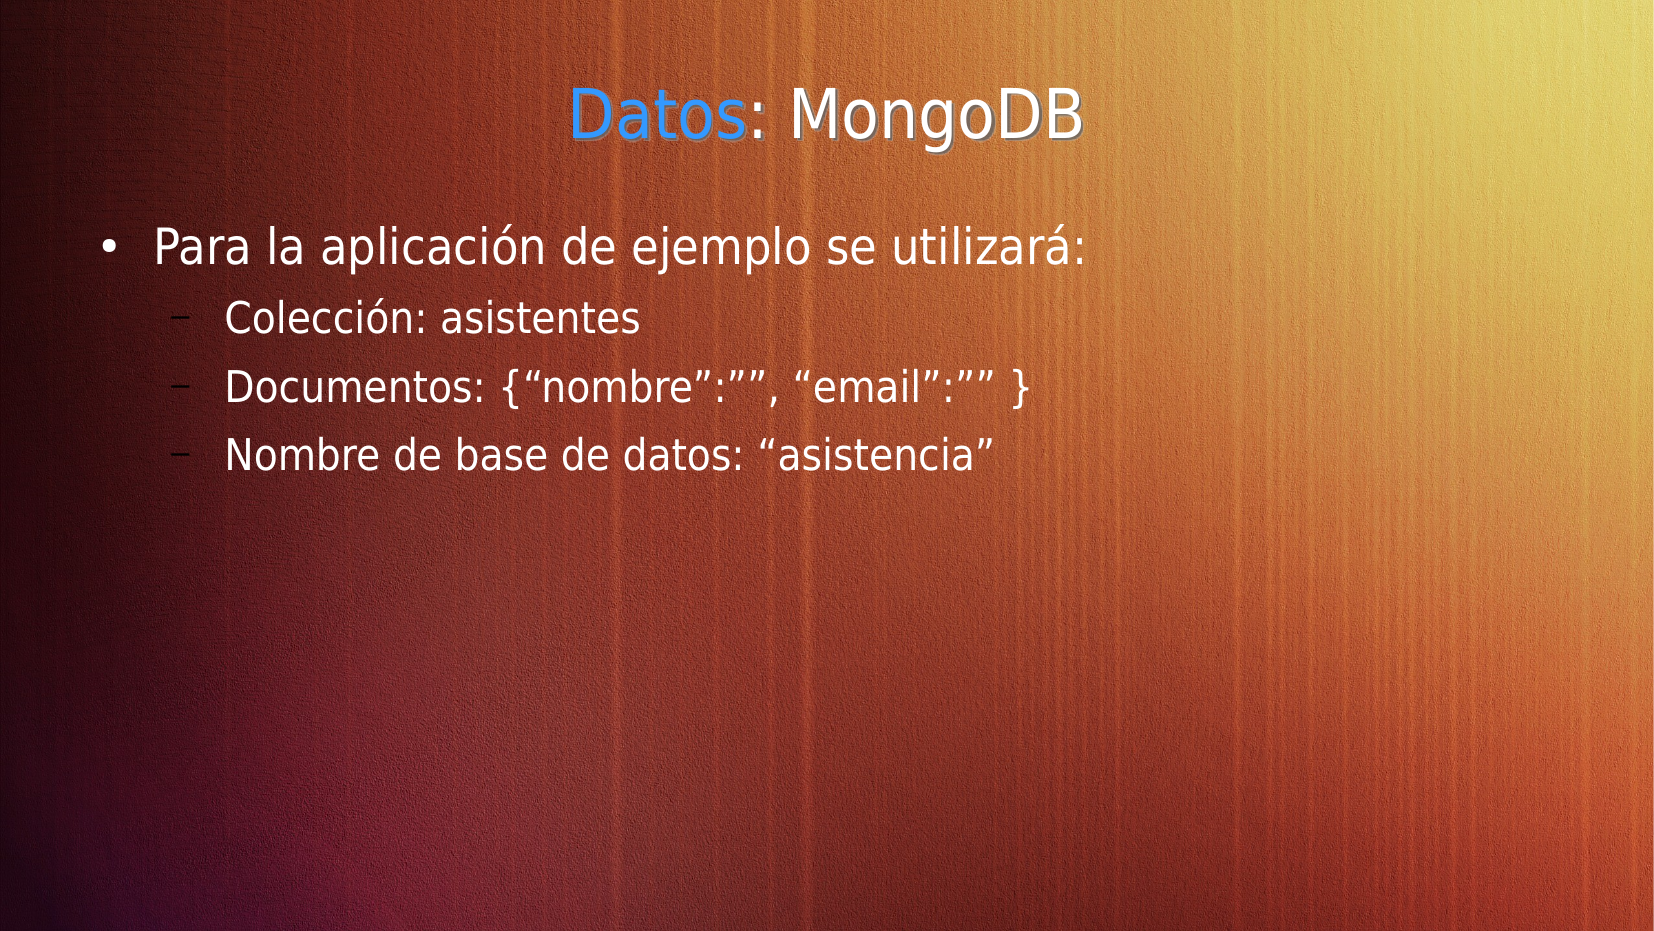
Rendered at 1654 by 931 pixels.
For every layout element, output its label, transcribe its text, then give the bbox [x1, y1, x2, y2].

picture [0, 0, 1654, 931]
title Datos: MongoDB [82, 37, 1571, 193]
list Para la aplicación de ejemplo se utilizará: Colección: asistentes Documentos: {“nombre”:””, “email”:”” } Nombre de base de datos: “asistencia” [82, 217, 1571, 758]
